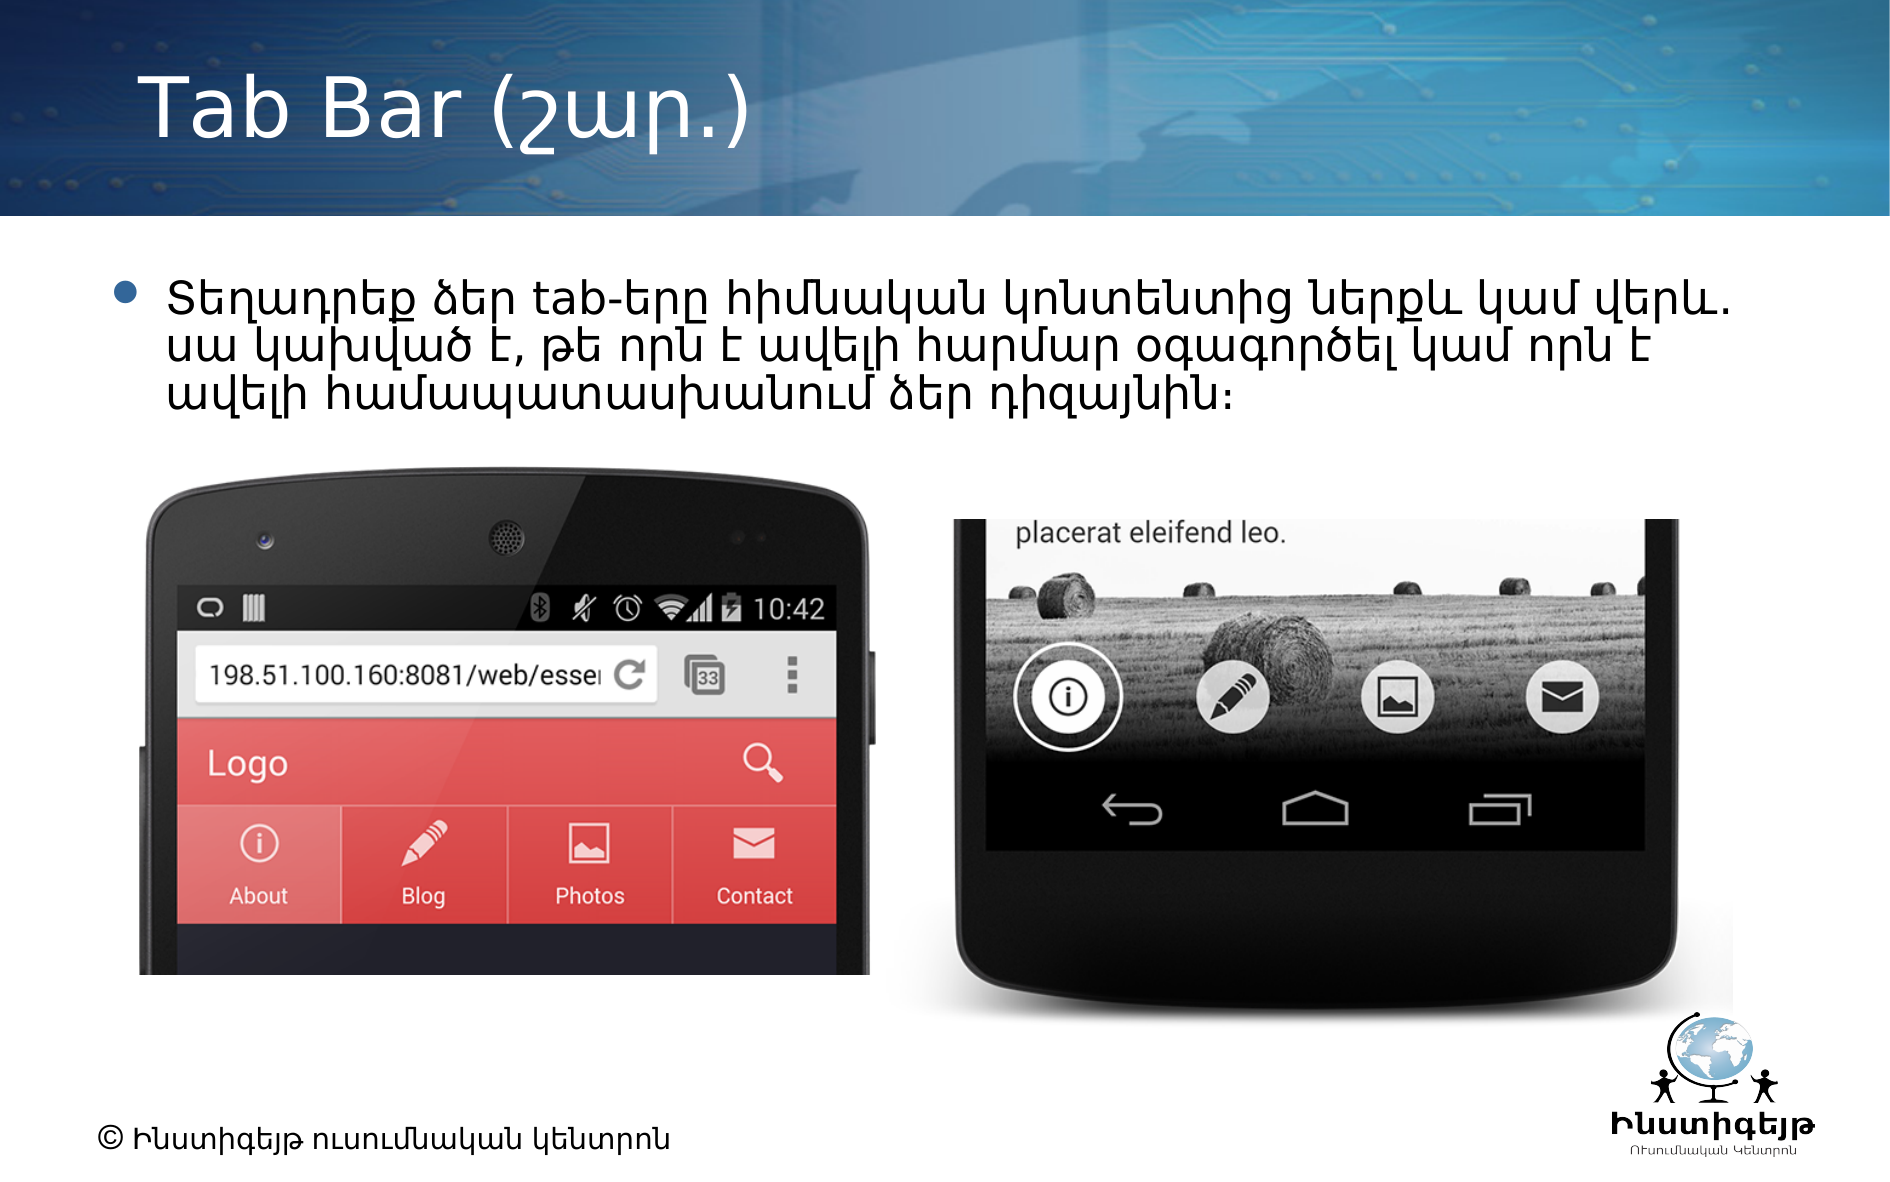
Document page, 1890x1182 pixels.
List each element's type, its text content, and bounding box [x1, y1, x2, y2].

picture [139, 466, 876, 975]
list Տեղադրեք ձեր tab-երը հիմնական կոնտենտից ներքև կամ վերև․ սա կախված է, թե որն է ավելի հարմար օգագործել կամ որն է ավելի համապատասխանում ձեր դիզայնին։ [110, 276, 1801, 297]
text_box App Bar [138, 150, 1801, 156]
text_box Tab Bar (շար.) [138, 82, 1801, 87]
picture [0, 0, 1890, 216]
picture [886, 519, 1815, 1157]
